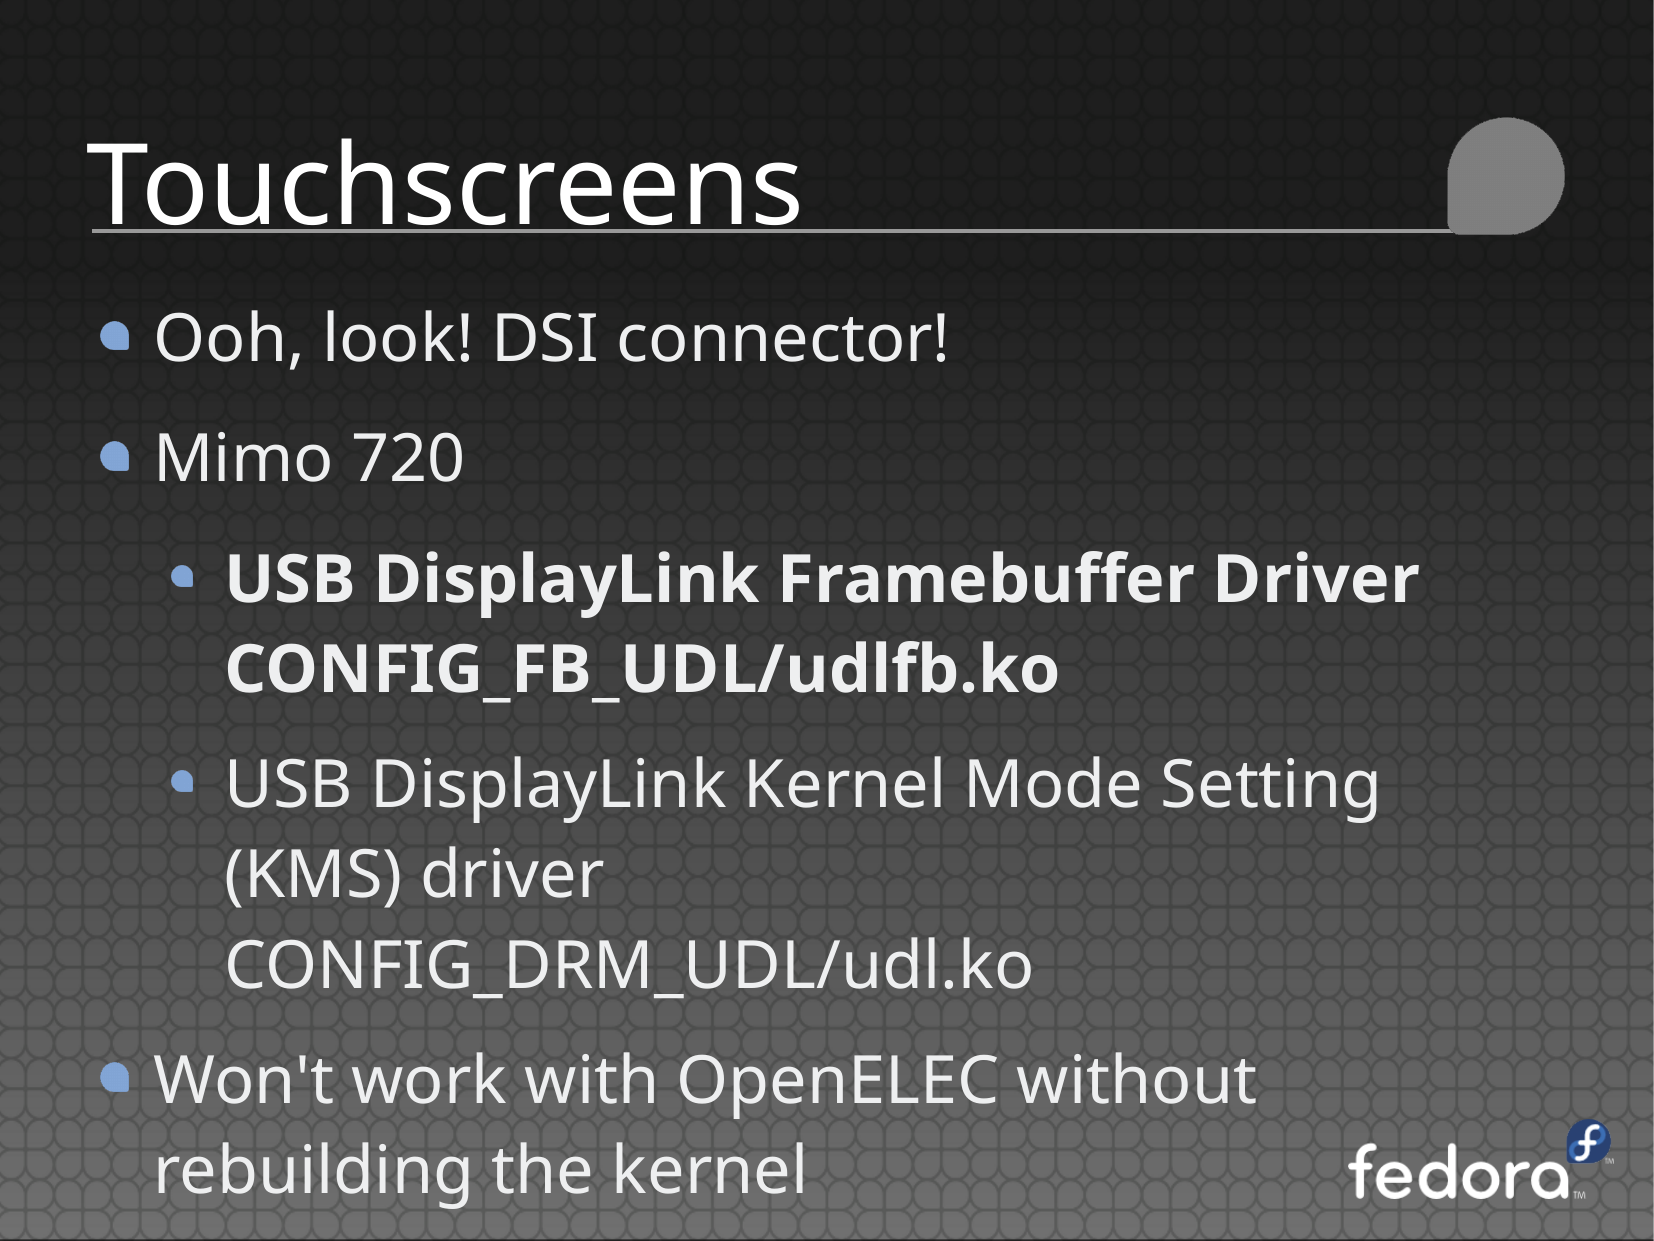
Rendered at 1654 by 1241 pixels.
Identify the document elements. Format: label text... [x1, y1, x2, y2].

list Ooh, look! DSI connector! Mimo 720 USB DisplayLink Framebuffer Driver CONFIG_FB_UDL/udlfb.ko USB DisplayLink Kernel Mode Setting (KMS) driver CONFIG_DRM_UDL/udl.ko Won't work with OpenELEC without rebuilding the kernel [82, 290, 1571, 1097]
picture [0, 0, 1654, 1241]
title Touchscreens [86, 112, 1576, 249]
